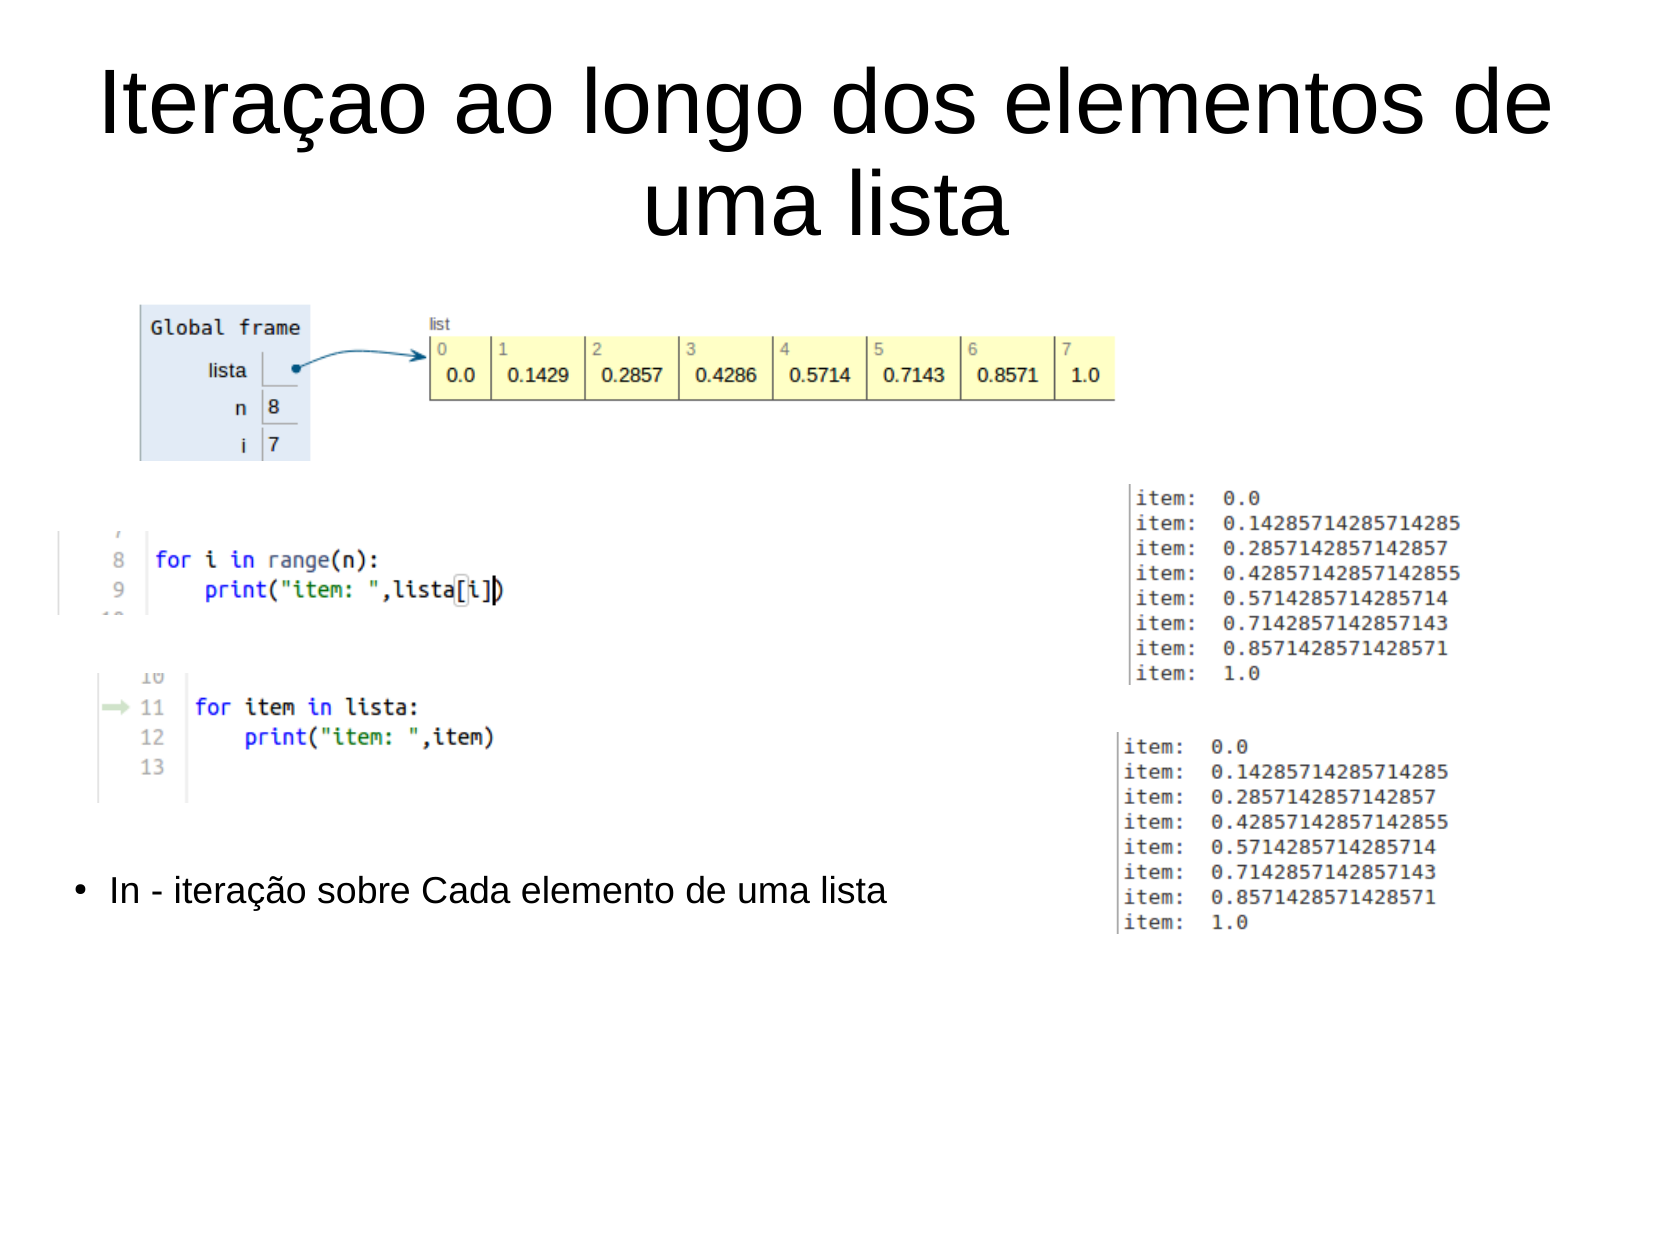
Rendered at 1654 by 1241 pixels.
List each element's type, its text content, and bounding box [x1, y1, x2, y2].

picture [1111, 732, 1465, 934]
picture [129, 294, 1123, 461]
title Iteraçao ao longo dos elementos de uma lista [82, 49, 1571, 257]
picture [47, 531, 521, 615]
picture [82, 673, 536, 803]
text_box In - iteração sobre Cada elemento de uma lista [59, 862, 1560, 1241]
picture [1123, 484, 1477, 686]
